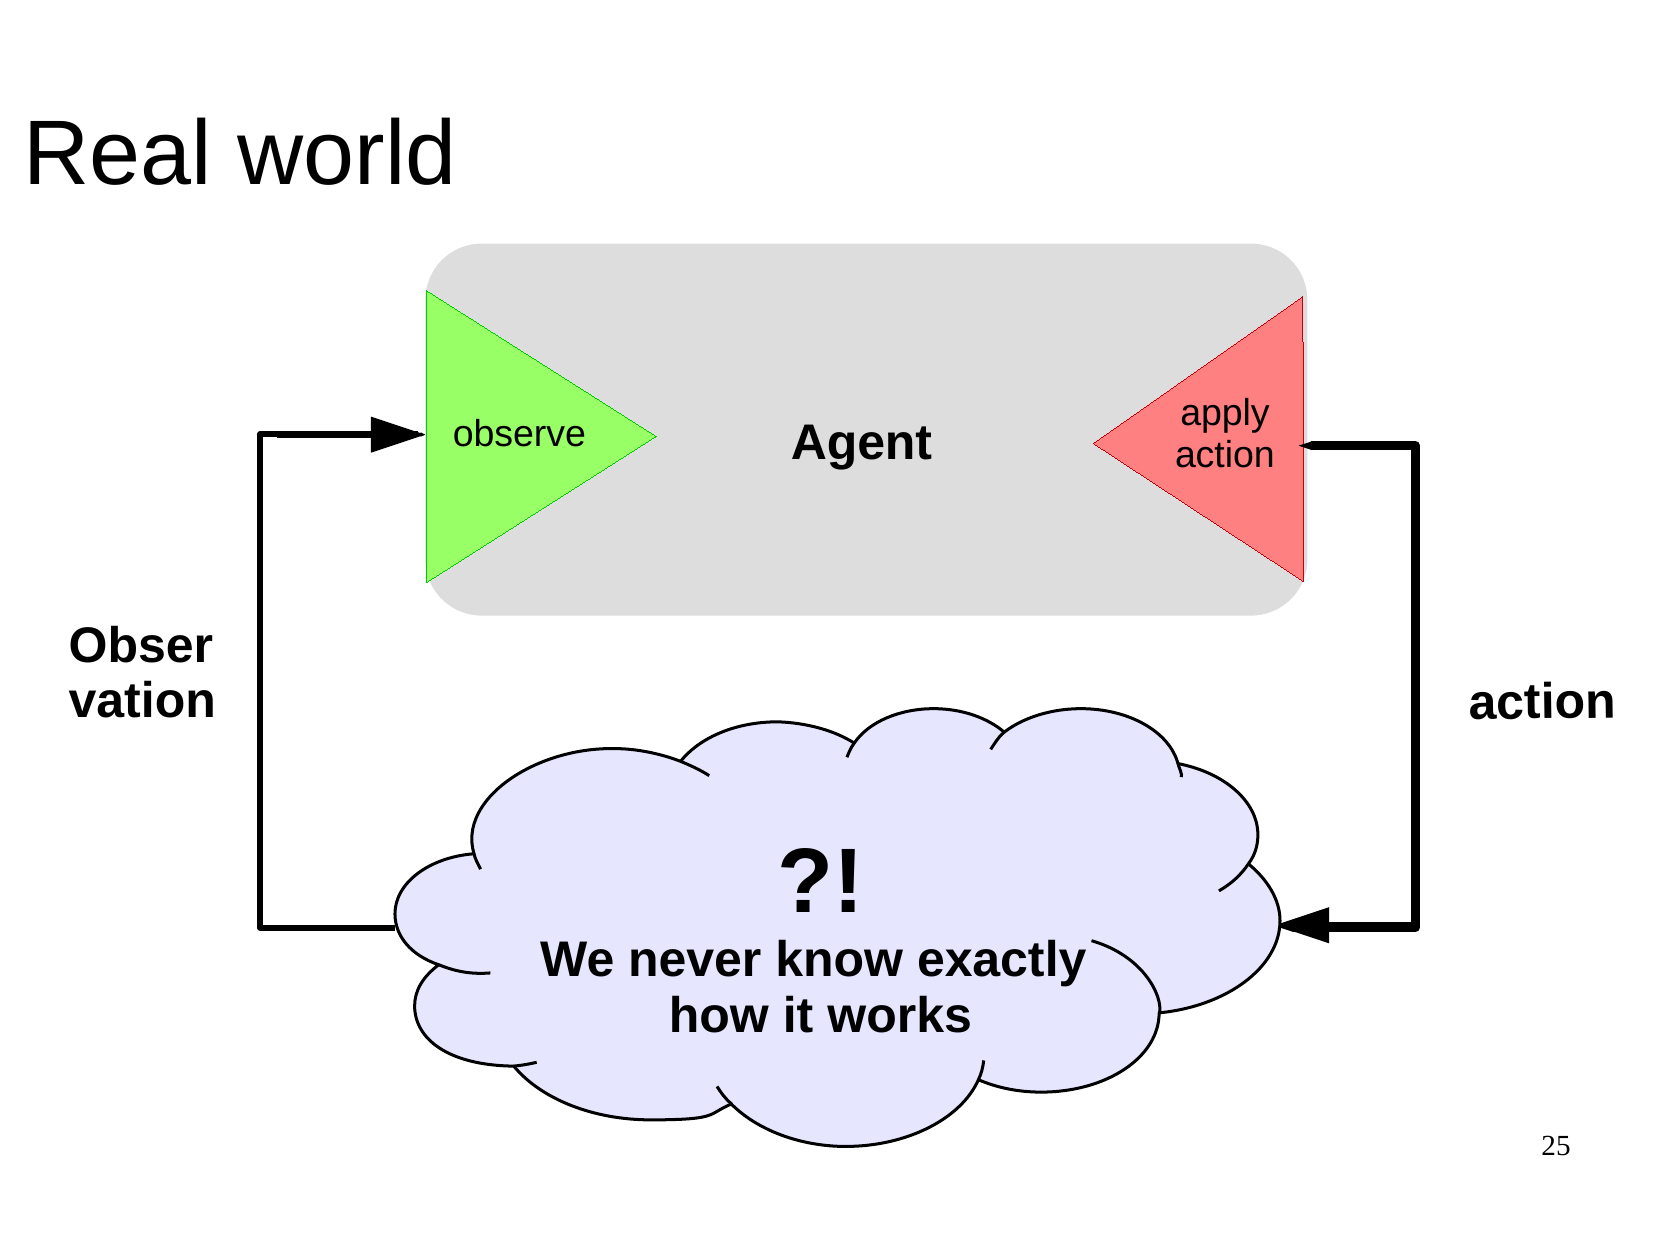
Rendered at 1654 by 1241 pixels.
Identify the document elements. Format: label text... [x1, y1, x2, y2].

text_box apply action [1151, 375, 1299, 493]
text_box Observation [45, 600, 241, 746]
text_box action [1444, 655, 1654, 748]
text_box [416, 234, 1317, 625]
text_box ?! We never know exactly how it works [445, 821, 1196, 1052]
text_box [394, 859, 445, 1052]
title Real world [23, 49, 1512, 257]
text_box [475, 708, 1281, 1006]
text_box Agent [685, 398, 1039, 488]
text_box [446, 1052, 1145, 1147]
text_box observe [404, 396, 635, 472]
